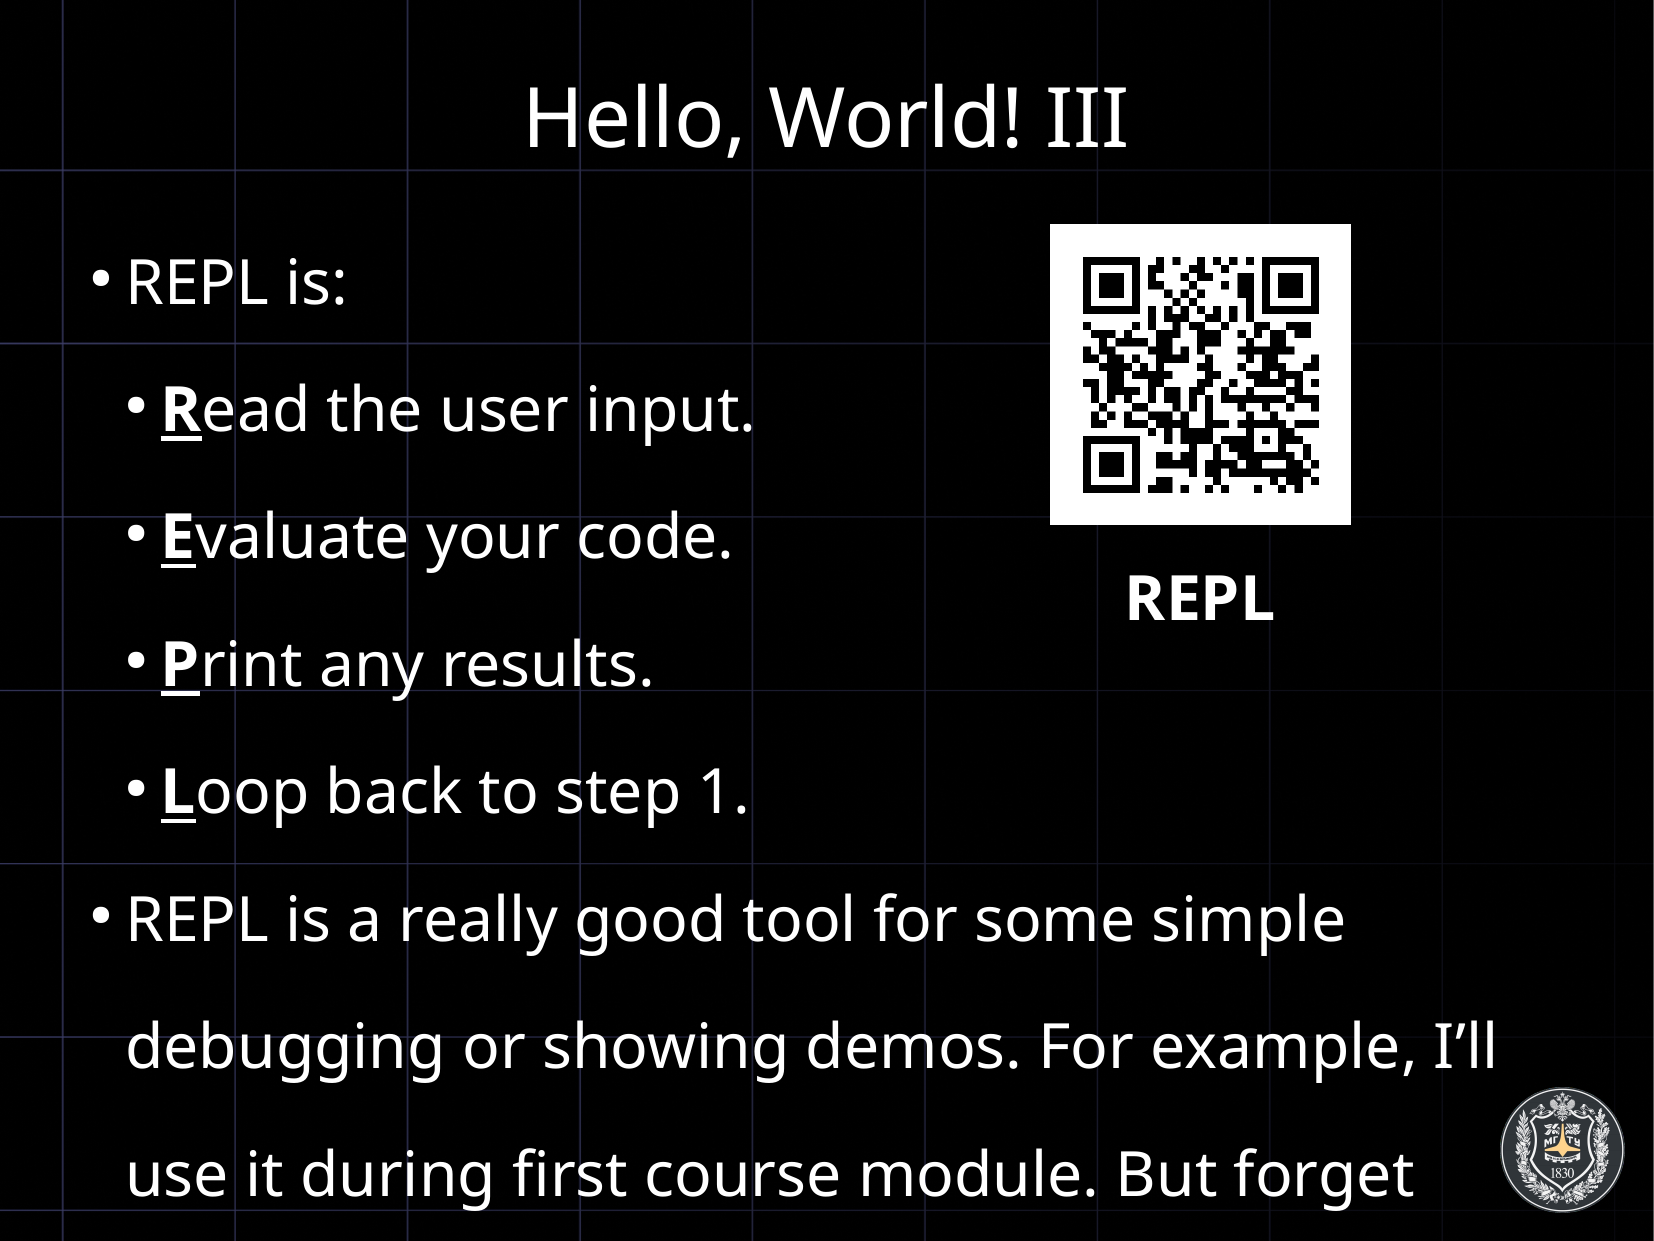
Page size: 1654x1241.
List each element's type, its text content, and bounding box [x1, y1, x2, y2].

picture [0, 0, 1654, 1241]
text_box REPL [1110, 503, 1298, 638]
text_box REPL is: Read the user input. Evaluate your code. Print any results. Loop back to step 1. REPL is a really good tool for some simple debugging or showing demos. For example, I’ll use it during first course module. But forget about it if you want to write a complex Python program. REPL will output to terminal everything you type, but program will not. [75, 187, 1576, 1234]
title Hello, World! III [82, 37, 1571, 187]
